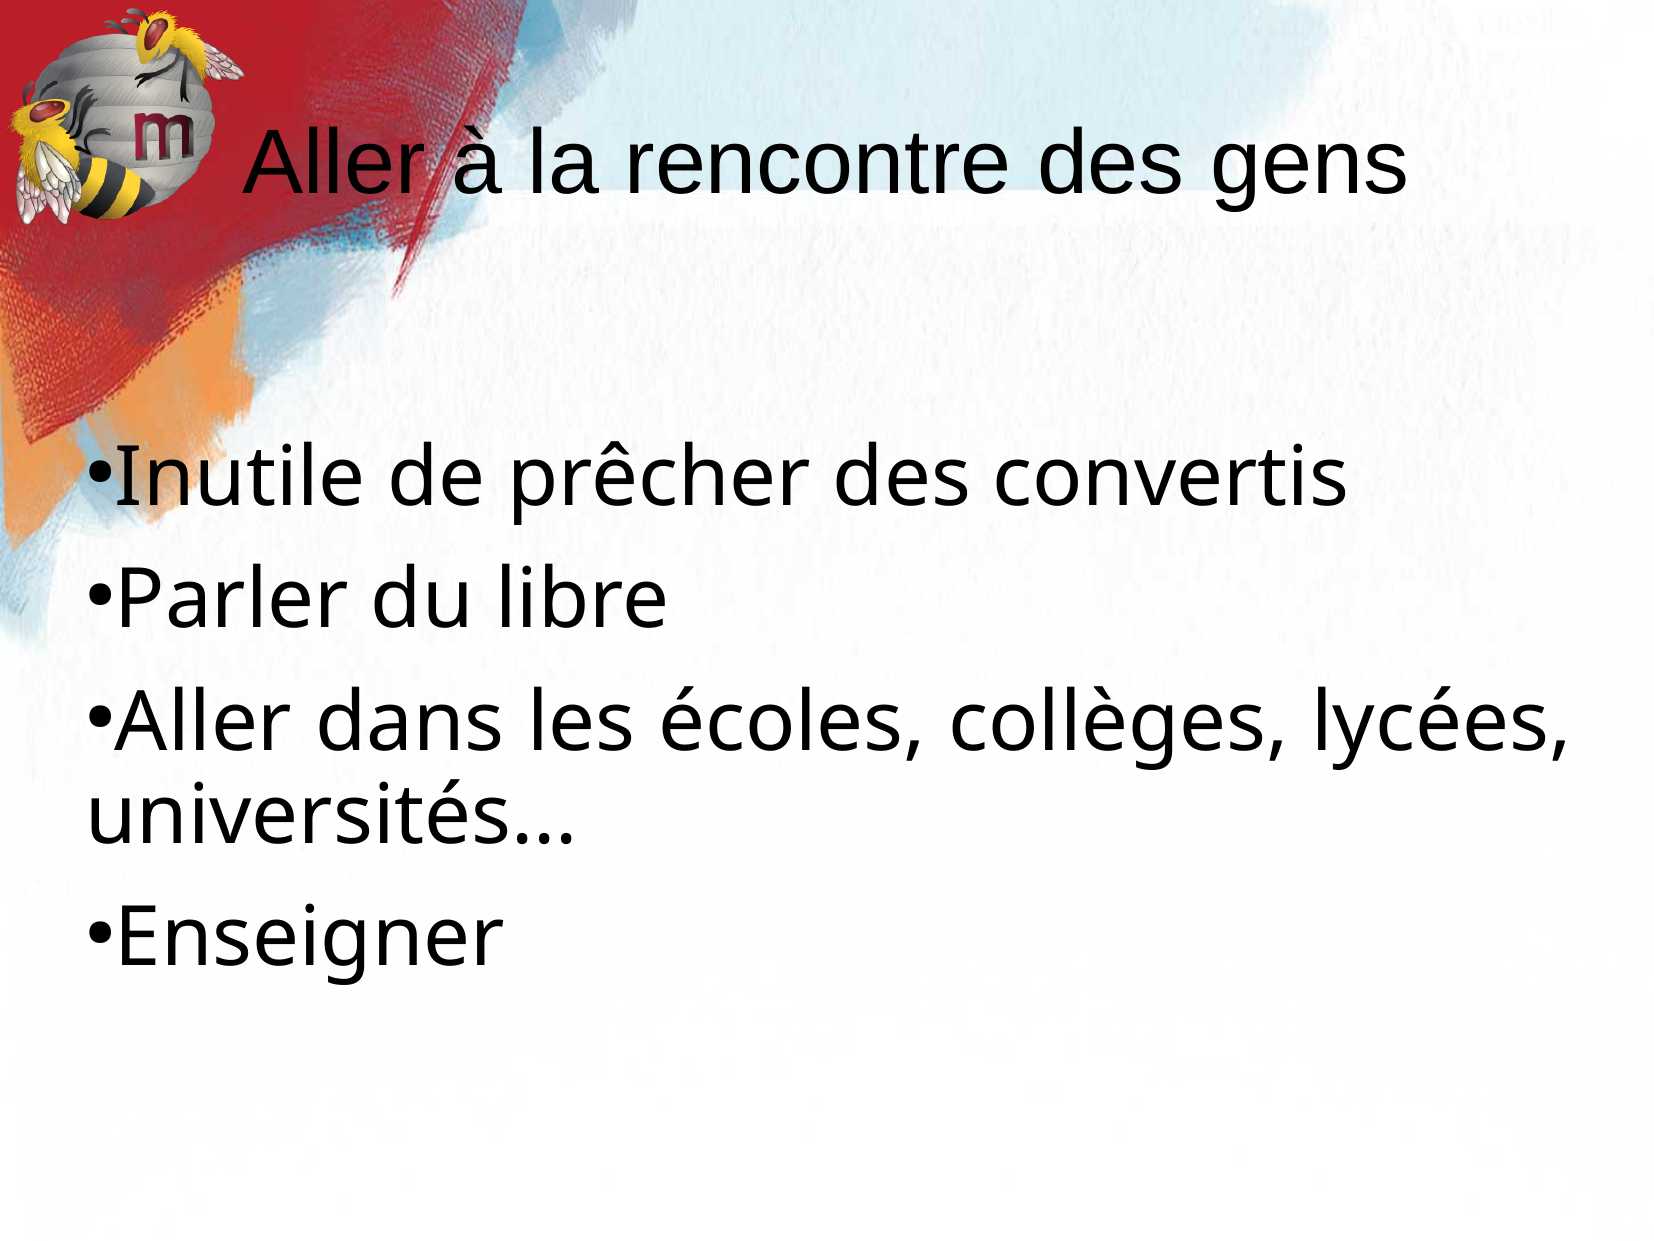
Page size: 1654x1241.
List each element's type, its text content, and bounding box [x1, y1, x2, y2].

title Aller à la rencontre des gens [82, 0, 1571, 316]
list Inutile de prêcher des convertis Parler du libre Aller dans les écoles, collèges, lycées, universités... Enseigner [85, 425, 1574, 1145]
picture [0, 0, 1654, 1241]
